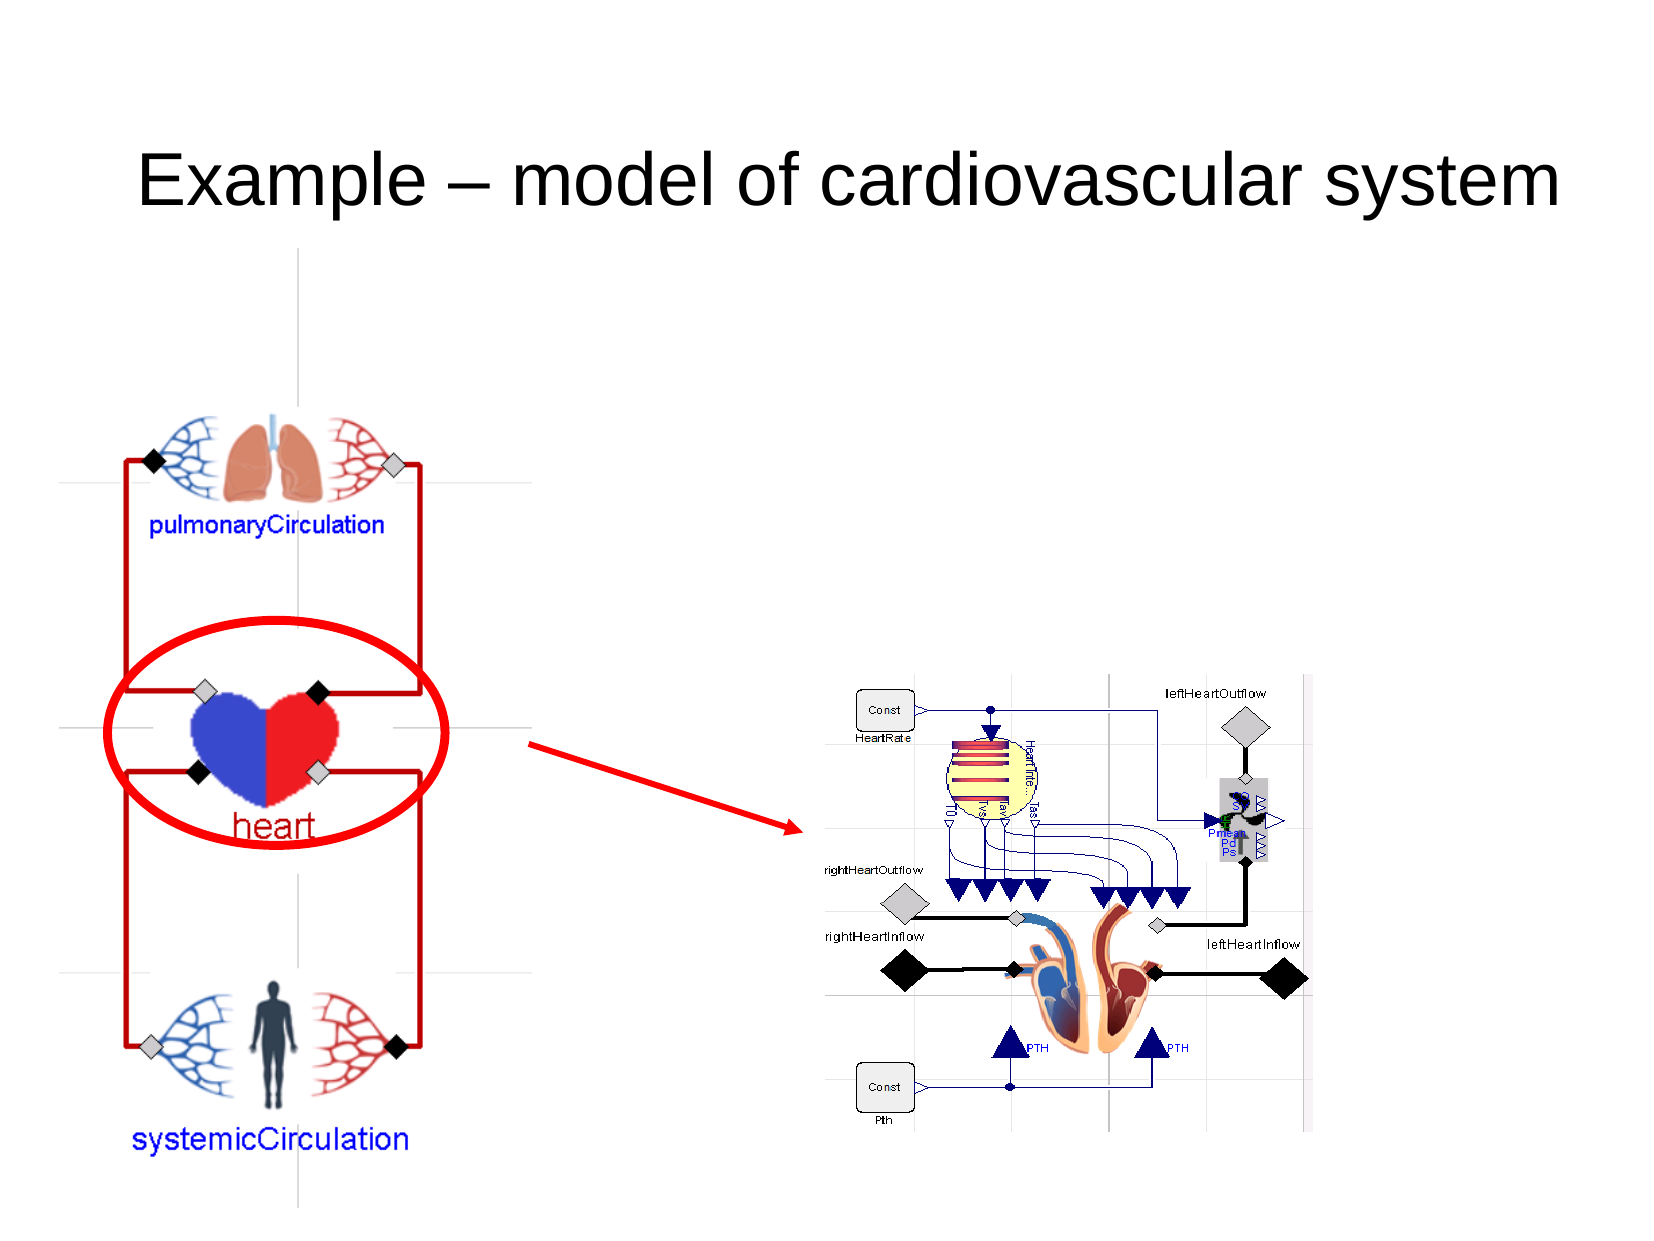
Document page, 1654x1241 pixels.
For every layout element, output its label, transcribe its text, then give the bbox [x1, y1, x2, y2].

picture [59, 248, 532, 1208]
text_box Example – model of cardiovascular system [107, 73, 1592, 278]
picture [825, 674, 1313, 1132]
